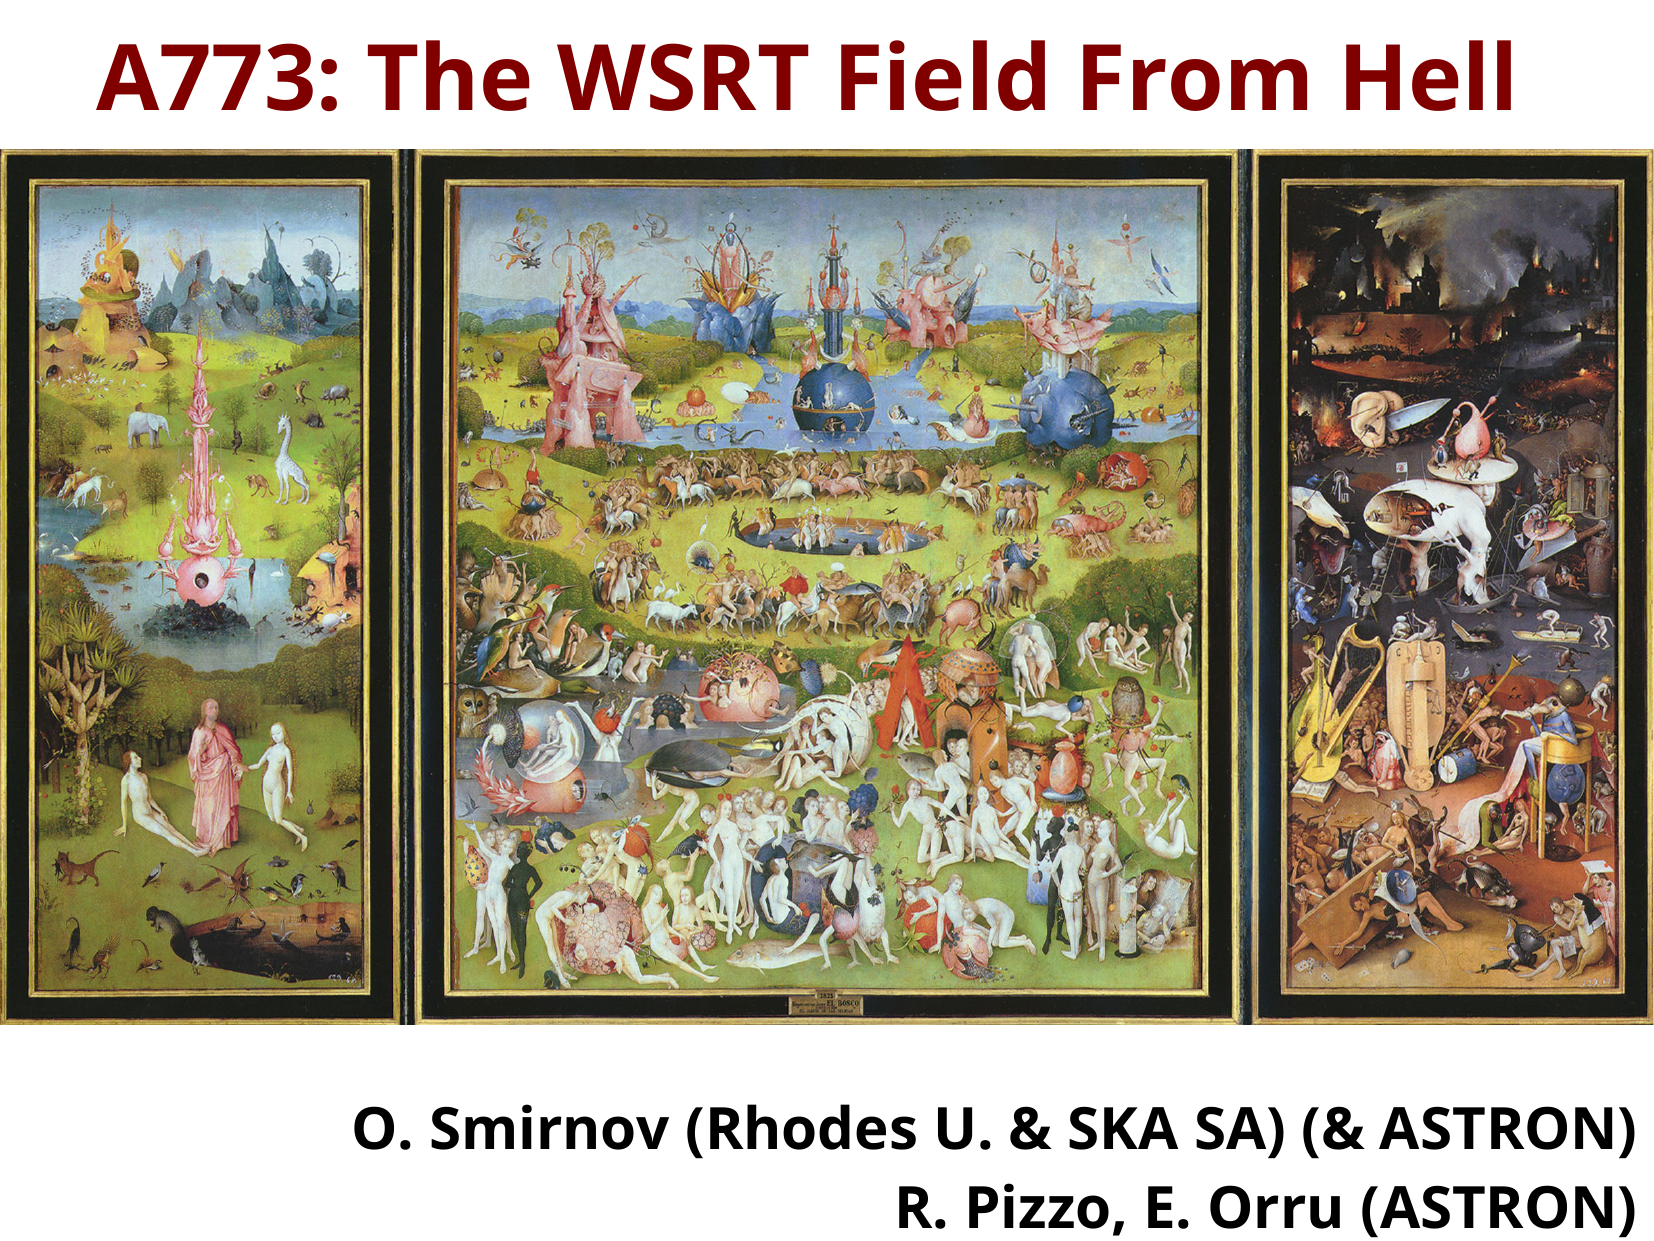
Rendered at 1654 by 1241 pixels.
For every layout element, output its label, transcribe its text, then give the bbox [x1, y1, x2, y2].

picture [0, 149, 1654, 1026]
list O. Smirnov (Rhodes U. & SKA SA) (& ASTRON) R. Pizzo, E. Orru (ASTRON) [0, 1087, 1639, 1237]
title A773: The WSRT Field From Hell [0, 0, 1617, 149]
